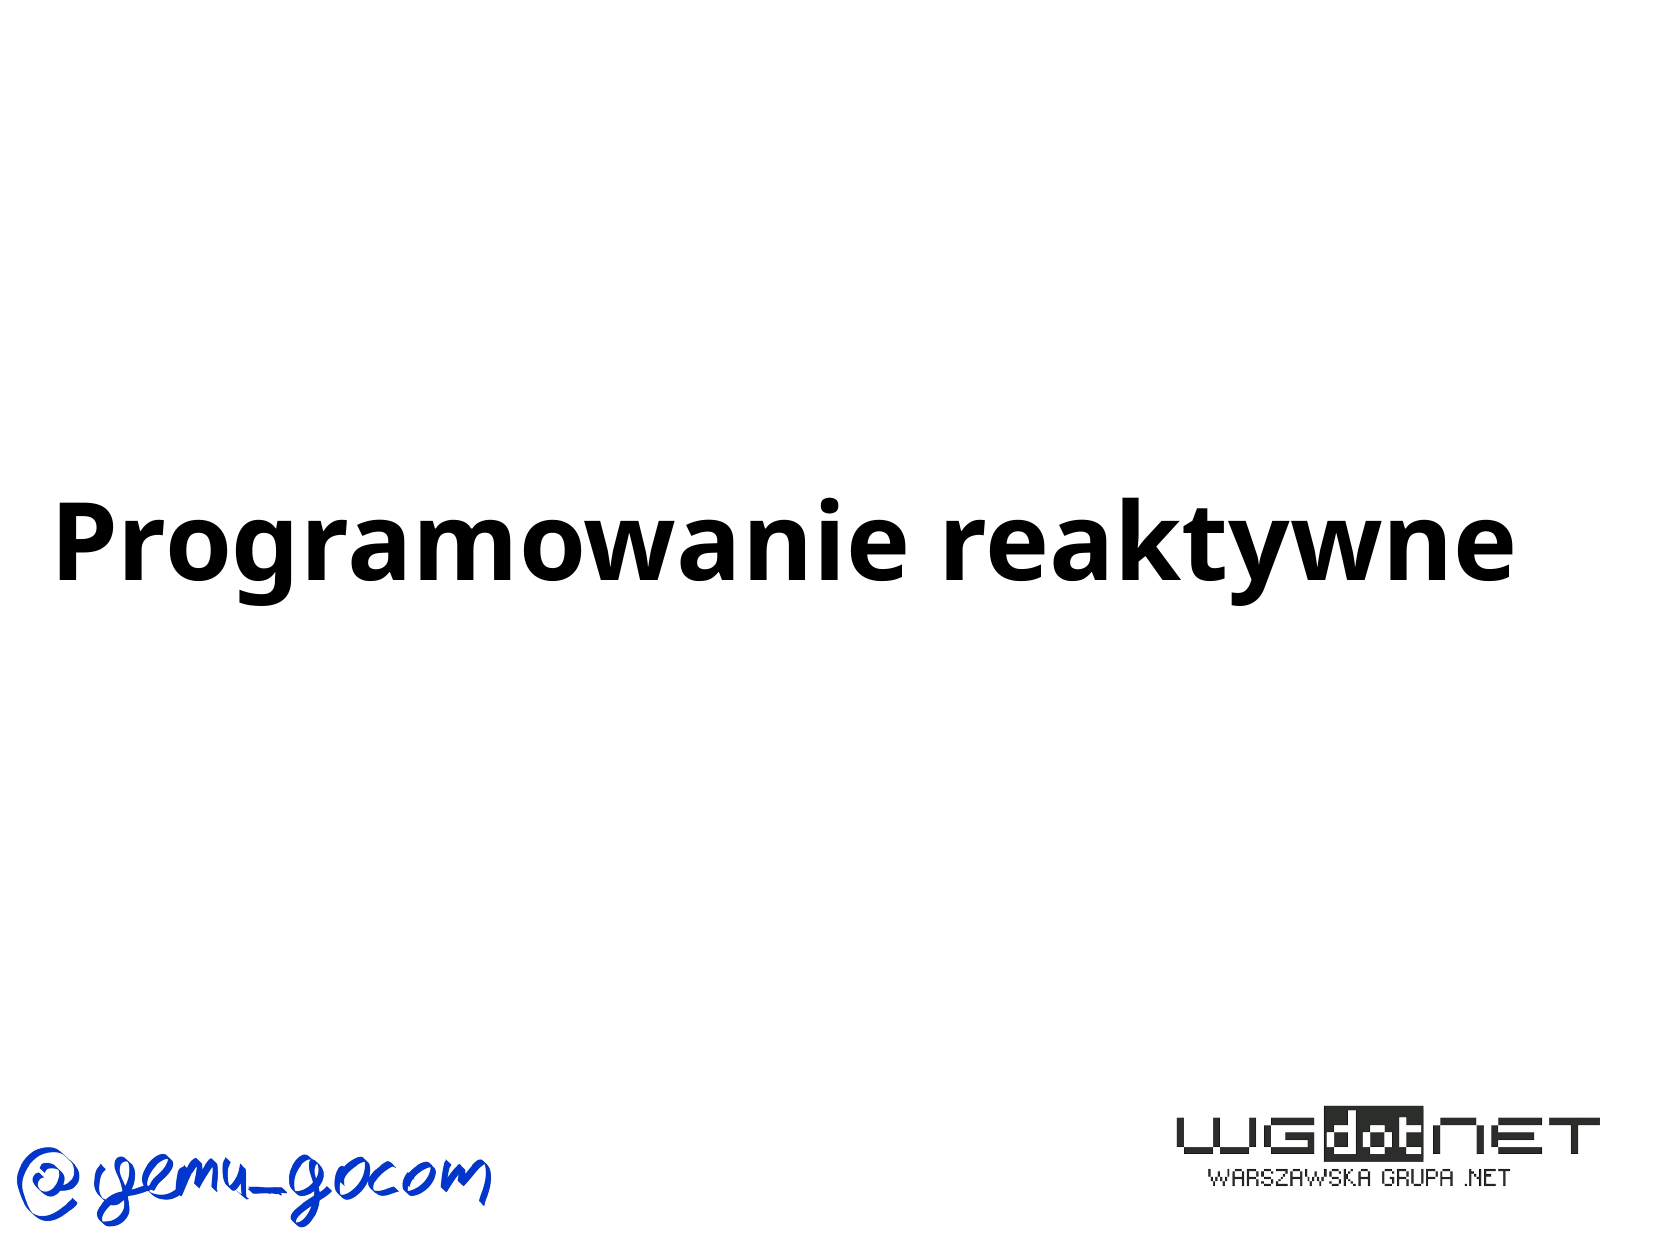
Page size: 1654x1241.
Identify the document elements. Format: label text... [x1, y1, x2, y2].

picture [1169, 1103, 1603, 1193]
text_box Programowanie reaktywne [35, 0, 1570, 1075]
picture [11, 1129, 497, 1241]
